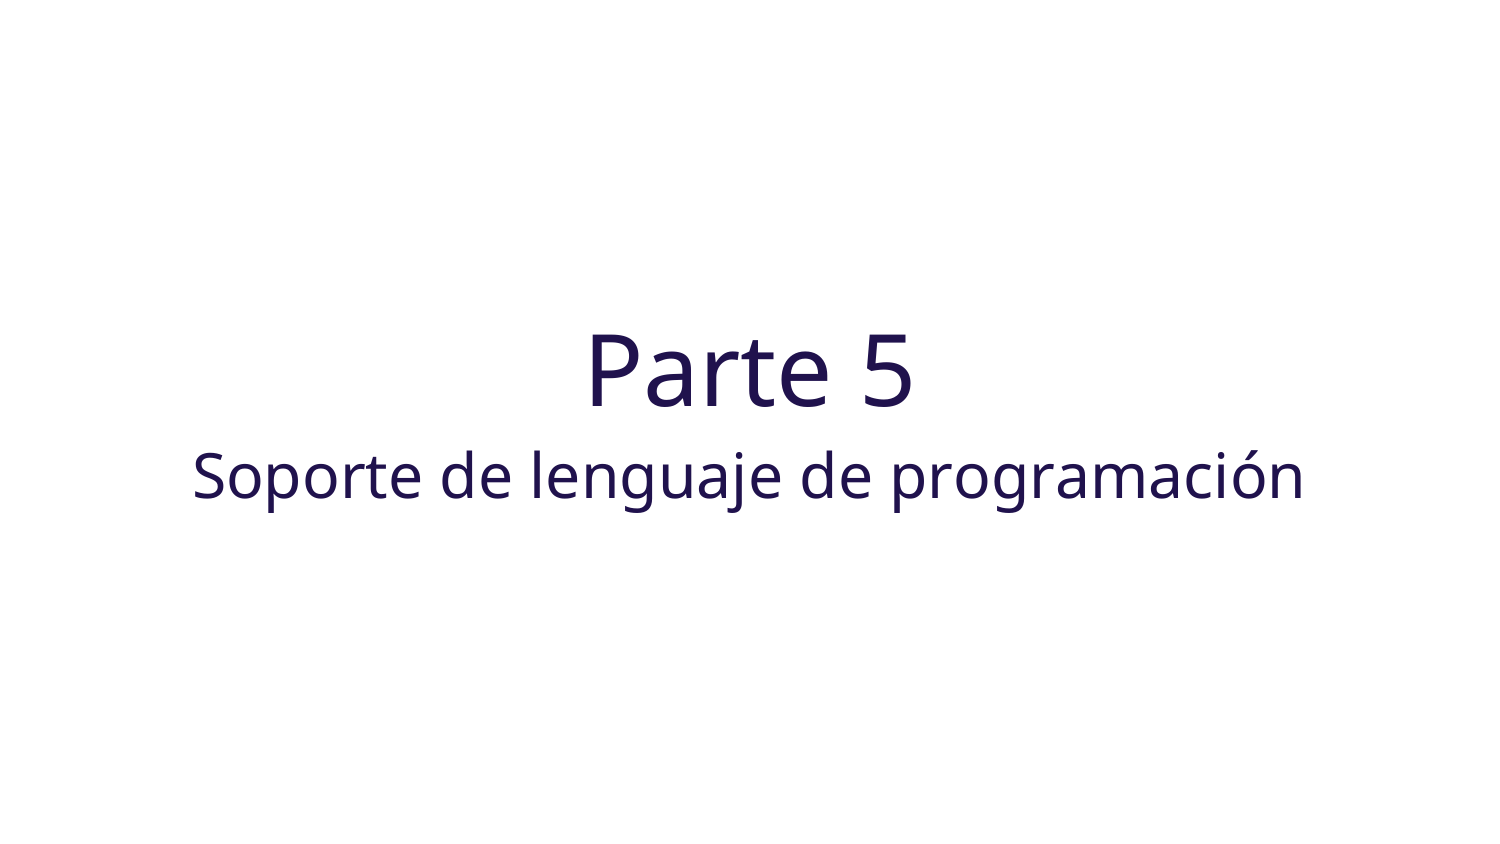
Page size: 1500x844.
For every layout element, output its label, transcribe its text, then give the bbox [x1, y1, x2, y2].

title Parte 5 [443, 291, 1057, 394]
title Soporte de lenguaje de programación [151, 394, 1349, 553]
